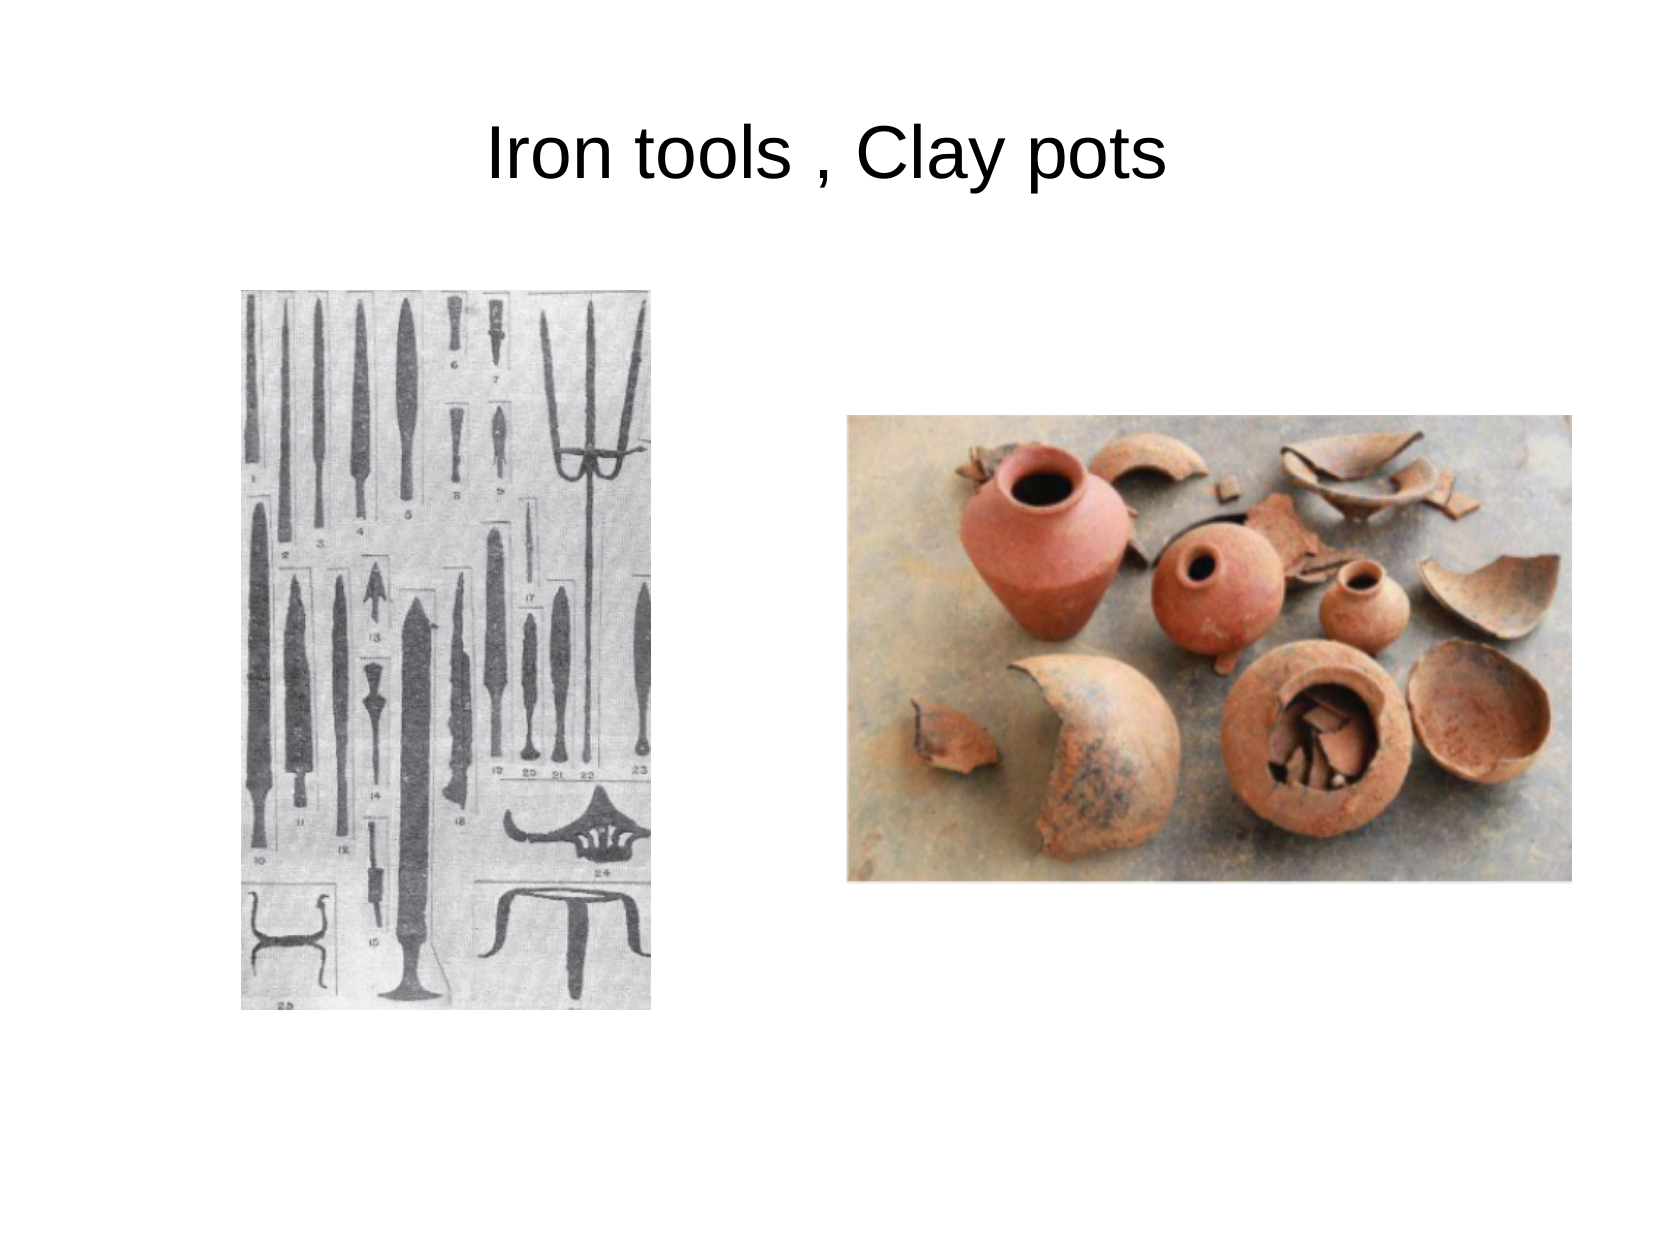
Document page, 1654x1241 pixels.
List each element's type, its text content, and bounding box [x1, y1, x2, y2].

picture [845, 415, 1572, 884]
picture [241, 290, 651, 1010]
title Iron tools , Clay pots [82, 49, 1571, 257]
